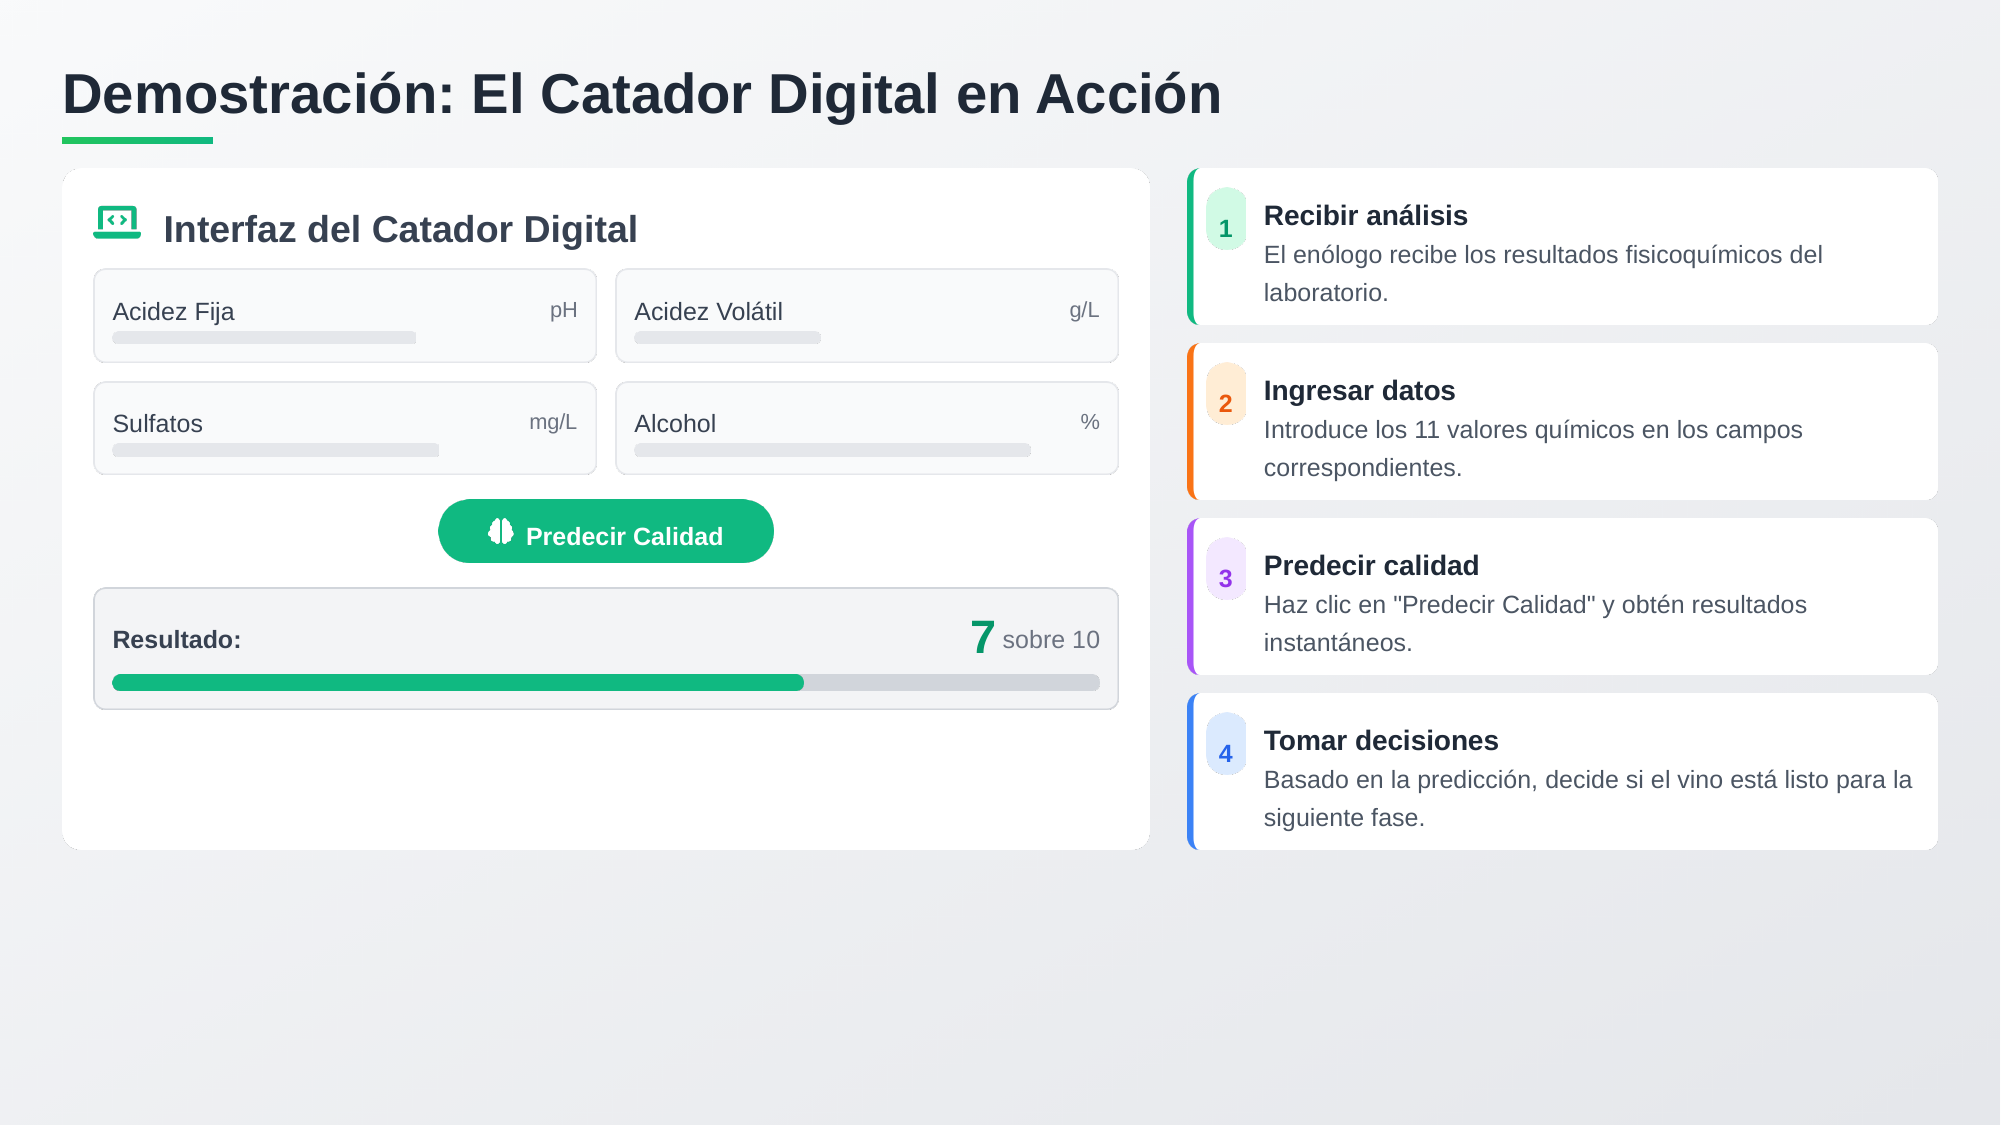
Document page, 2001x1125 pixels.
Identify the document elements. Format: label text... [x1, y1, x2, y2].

text_box 4 [1218, 729, 1236, 757]
text_box Tomar decisiones [1263, 712, 1919, 756]
text_box Predecir Calidad [506, 512, 744, 550]
text_box Ingresar datos [1263, 362, 1919, 406]
text_box pH [550, 290, 584, 322]
text_box Demostración: El Catador Digital en Acción [62, 62, 2000, 125]
text_box Predecir calidad [1263, 537, 1919, 581]
text_box mg/L [529, 403, 588, 435]
text_box Alcohol [634, 399, 733, 438]
picture [0, 0, 2001, 1125]
text_box 1 [1218, 204, 1236, 232]
text_box Basado en la predicción, decide si el vino está listo para la siguiente fase. [1263, 756, 1919, 832]
text_box Acidez Volátil [634, 287, 813, 325]
text_box Recibir análisis [1263, 187, 1919, 231]
text_box El enólogo recibe los resultados fisicoquímicos del laboratorio. [1263, 231, 1919, 307]
text_box Haz clic en "Predecir Calidad" y obtén resultados instantáneos. [1263, 581, 1919, 657]
text_box Resultado: [112, 615, 268, 654]
text_box 2 [1218, 379, 1236, 407]
text_box % [1080, 403, 1104, 435]
text_box 7 [970, 606, 1002, 663]
text_box g/L [1069, 290, 1106, 322]
text_box Introduce los 11 valores químicos en los campos correspondientes. [1263, 406, 1919, 482]
text_box 3 [1218, 554, 1236, 582]
text_box Acidez Fija [112, 287, 260, 325]
text_box sobre 10 [1002, 615, 1120, 654]
text_box Interfaz del Catador Digital [153, 200, 1263, 250]
text_box Sulfatos [112, 399, 221, 438]
